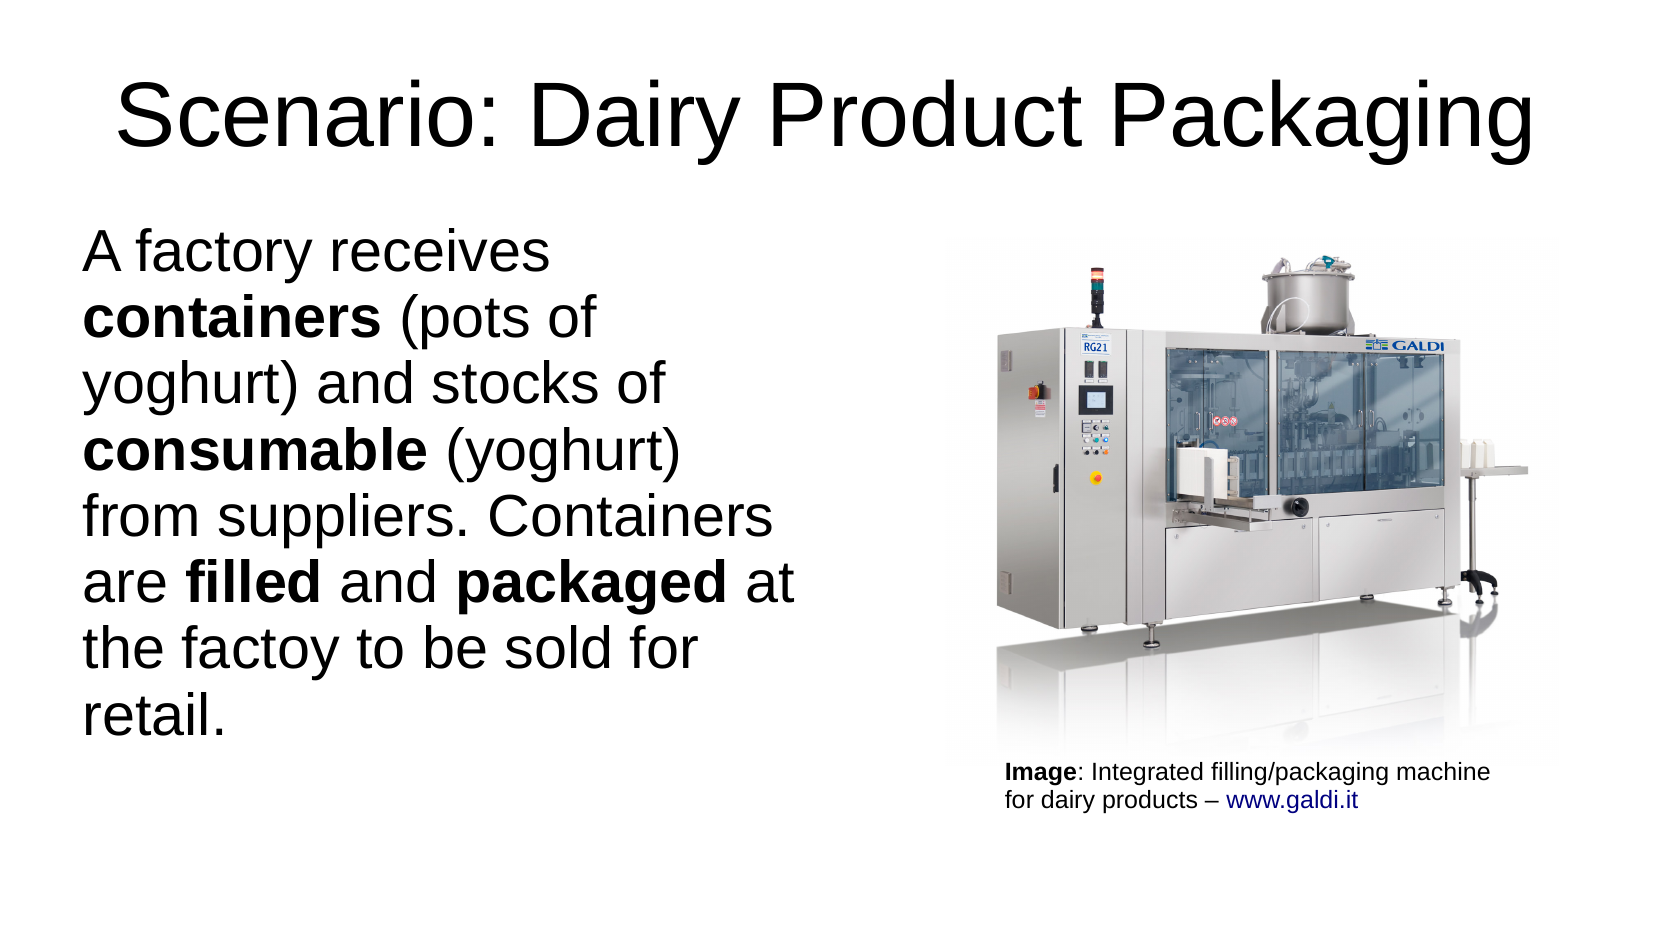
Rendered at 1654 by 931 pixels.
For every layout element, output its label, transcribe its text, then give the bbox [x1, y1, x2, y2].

list A factory receives containers (pots of yoghurt) and stocks of consumable (yoghurt) from suppliers. Containers are filled and packaged at the factoy to be sold for retail. [82, 217, 809, 758]
title Scenario: Dairy Product Packaging [82, 37, 1571, 193]
text_box Image: Integrated filling/packaging machine for dairy products – www.galdi.it [990, 750, 1531, 821]
picture [945, 237, 1559, 766]
